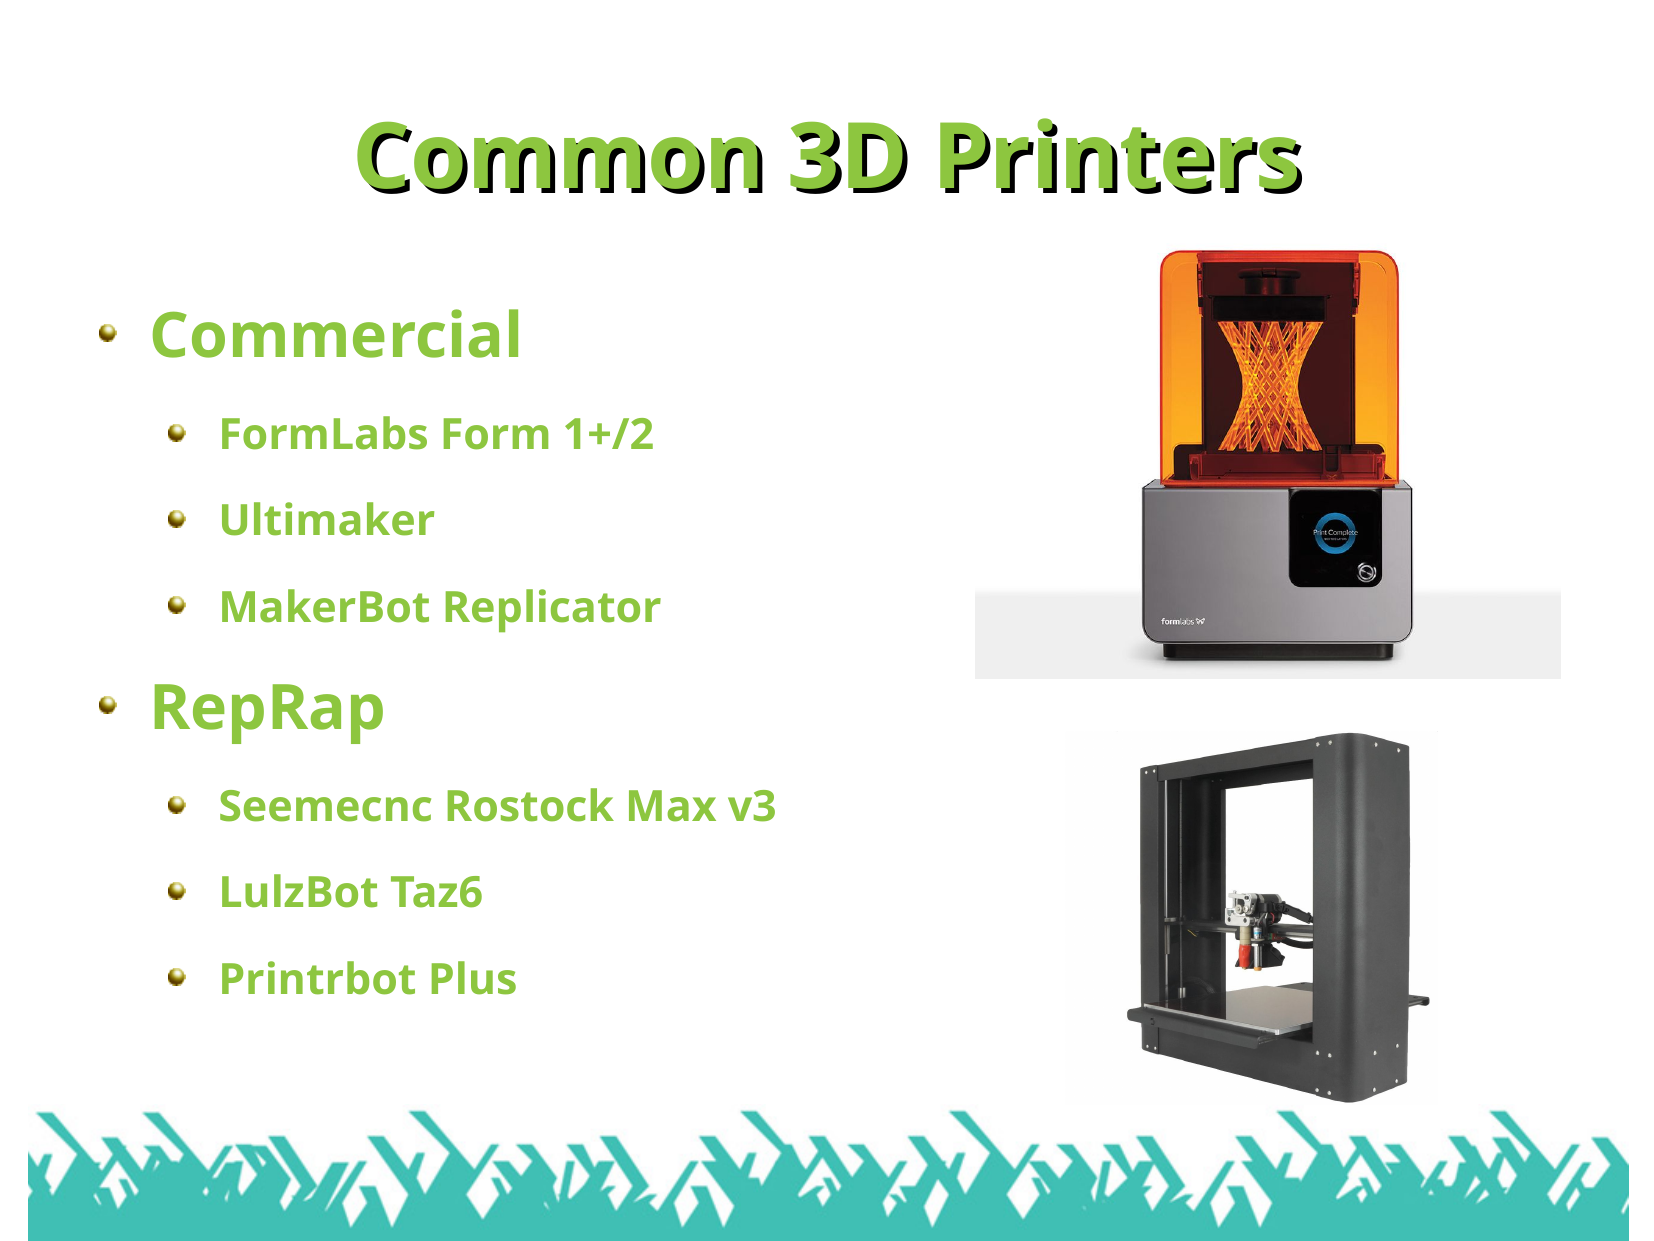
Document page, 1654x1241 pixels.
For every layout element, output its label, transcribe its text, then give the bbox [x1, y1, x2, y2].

title Common 3D Printers [82, 49, 1571, 257]
list Commercial FormLabs Form 1+/2 Ultimaker MakerBot Replicator RepRap Seemecnc Rostock Max v3 LulzBot Taz6 Printrbot Plus [82, 290, 1571, 1010]
picture [975, 224, 1561, 679]
picture [28, 731, 1629, 1241]
